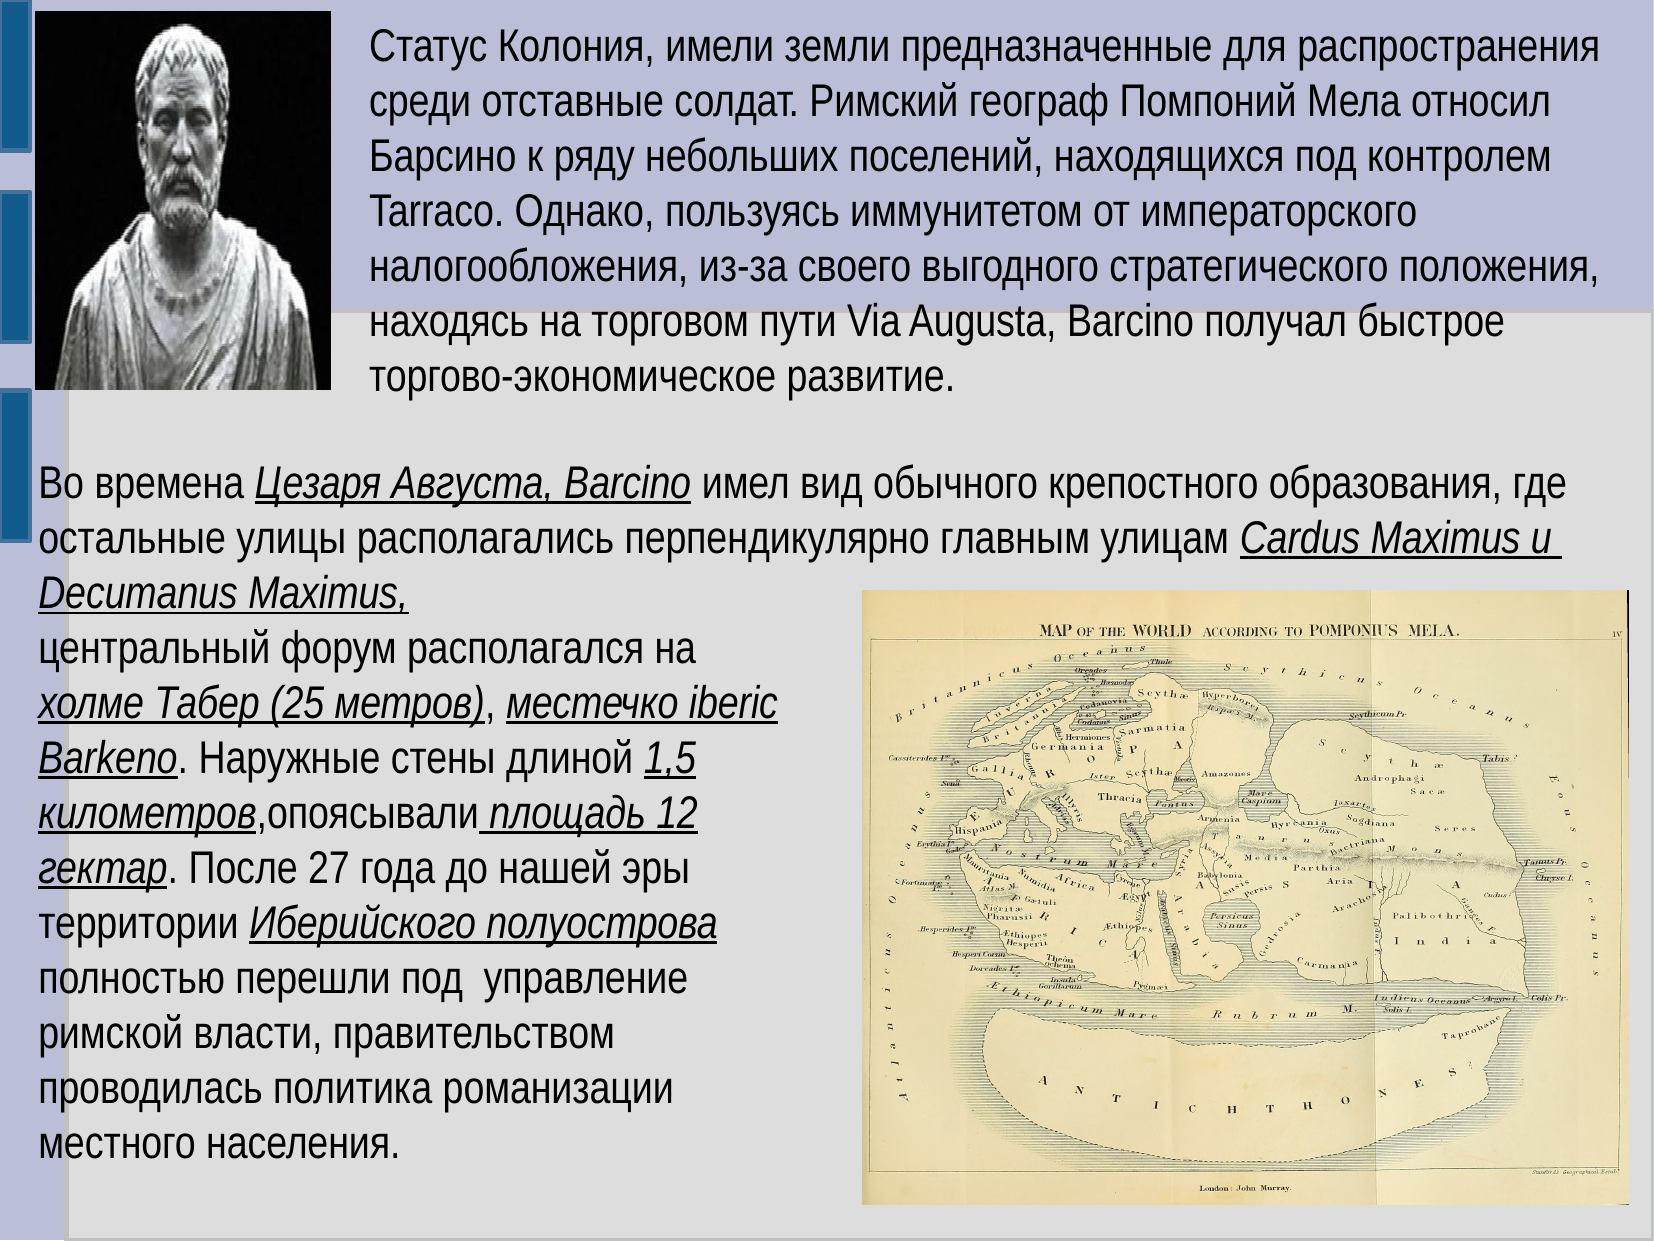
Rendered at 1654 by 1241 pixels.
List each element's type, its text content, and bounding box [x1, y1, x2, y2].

text_box Во времена Цезаря Августа, Barcino имел вид обычного крепостного образования, где остальные улицы располагались перпендикулярно главным улицам Cardus Maximus и Decumanus Maximus, центральный форум располагался на холме Табер (25 метров), местечко iberic Barkeno. Наружные стены длиной 1,5 километров,опоясывали площадь 12 гектар. После 27 года до нашей эры территории Иберийского полуострова полностью перешли под управление римской власти, правительством проводилась политика романизации местного населения. [23, 390, 1548, 1134]
text_box Статус Колония, имели земли предназначенные для распространения среди отставные солдат. Римский географ Помпоний Мела относил Барсино к ряду небольших поселений, находящихся под контролем Tarraco. Однако, пользуясь иммунитетом от императорского налогообложения, из-за своего выгодного стратегического положения, находясь на торговом пути Via Augusta, Barcino получал быстрое торгово-экономическое развитие. [354, 7, 1513, 449]
picture [35, 11, 331, 390]
picture [862, 590, 1629, 1205]
